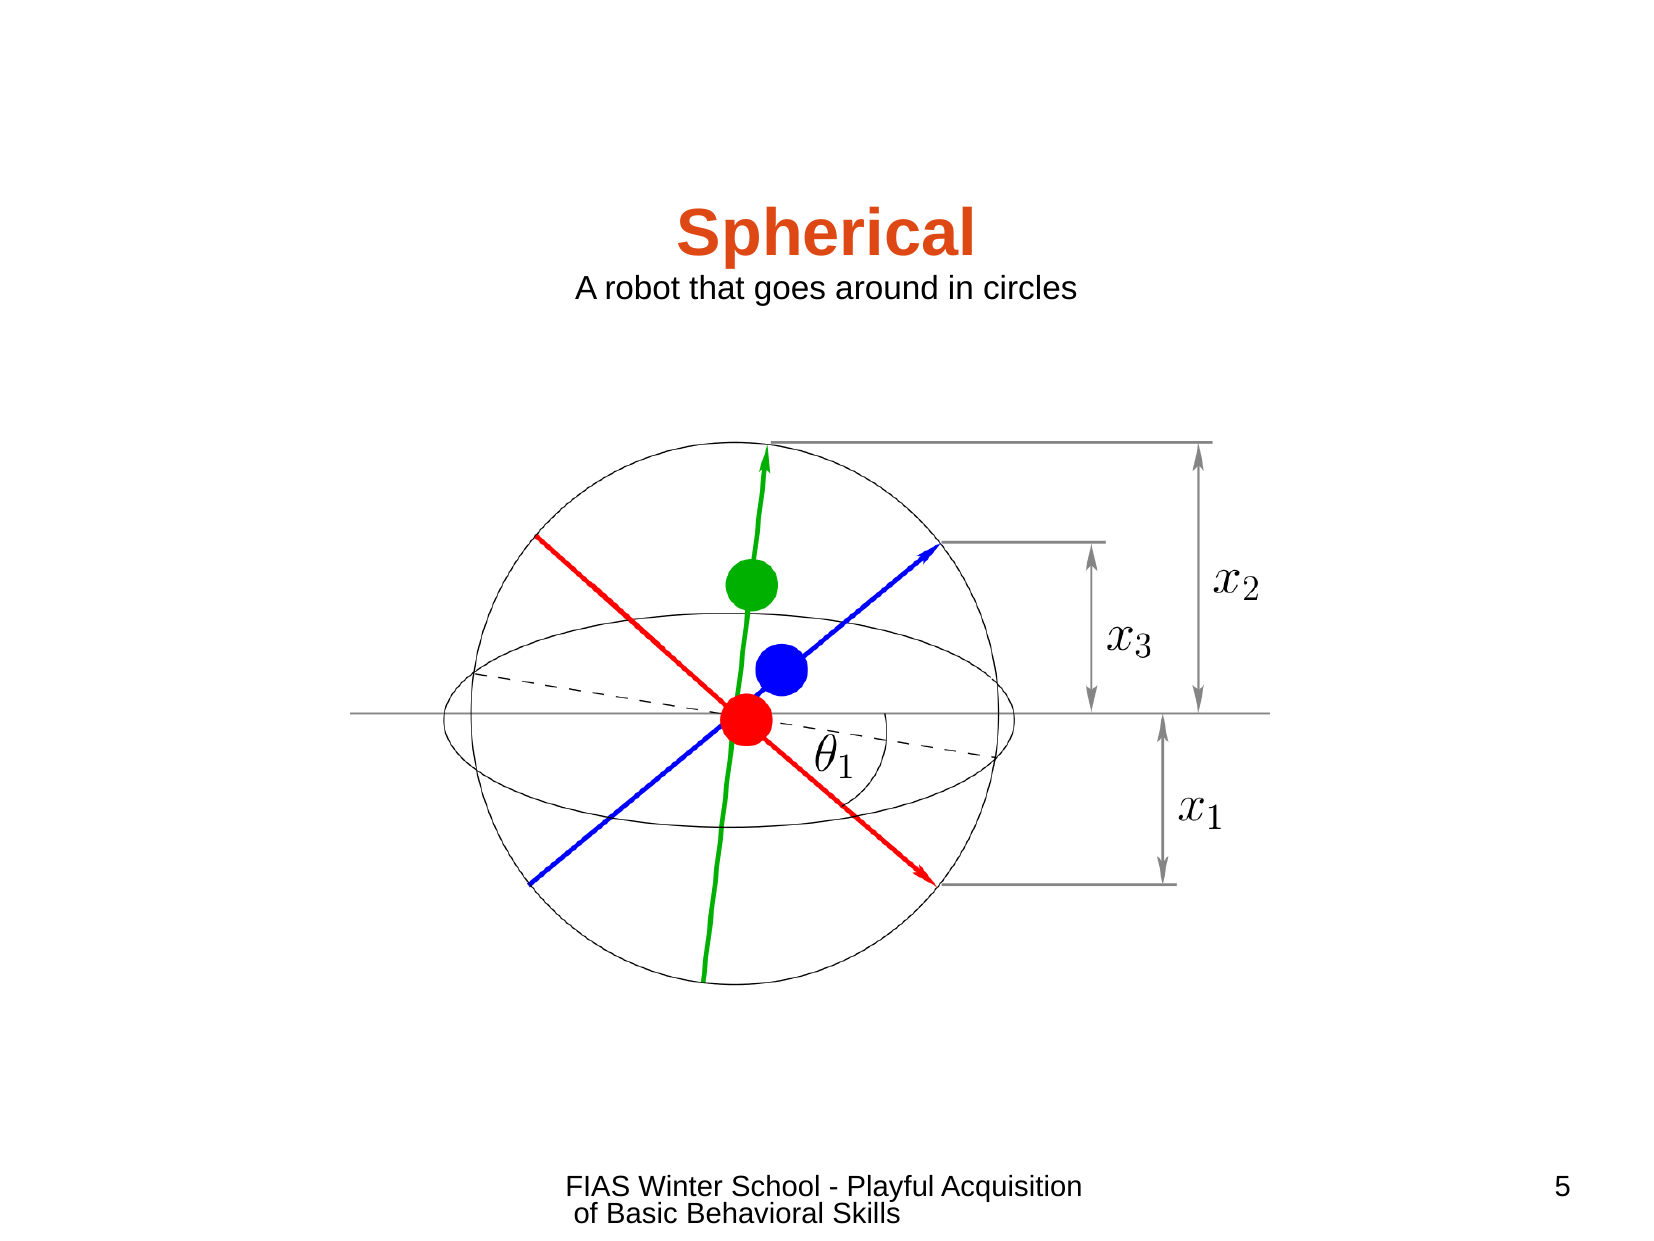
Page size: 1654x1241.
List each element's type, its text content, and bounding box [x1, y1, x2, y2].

picture [345, 434, 1276, 988]
text_box Spherical A robot that goes around in circles [489, 195, 1165, 307]
